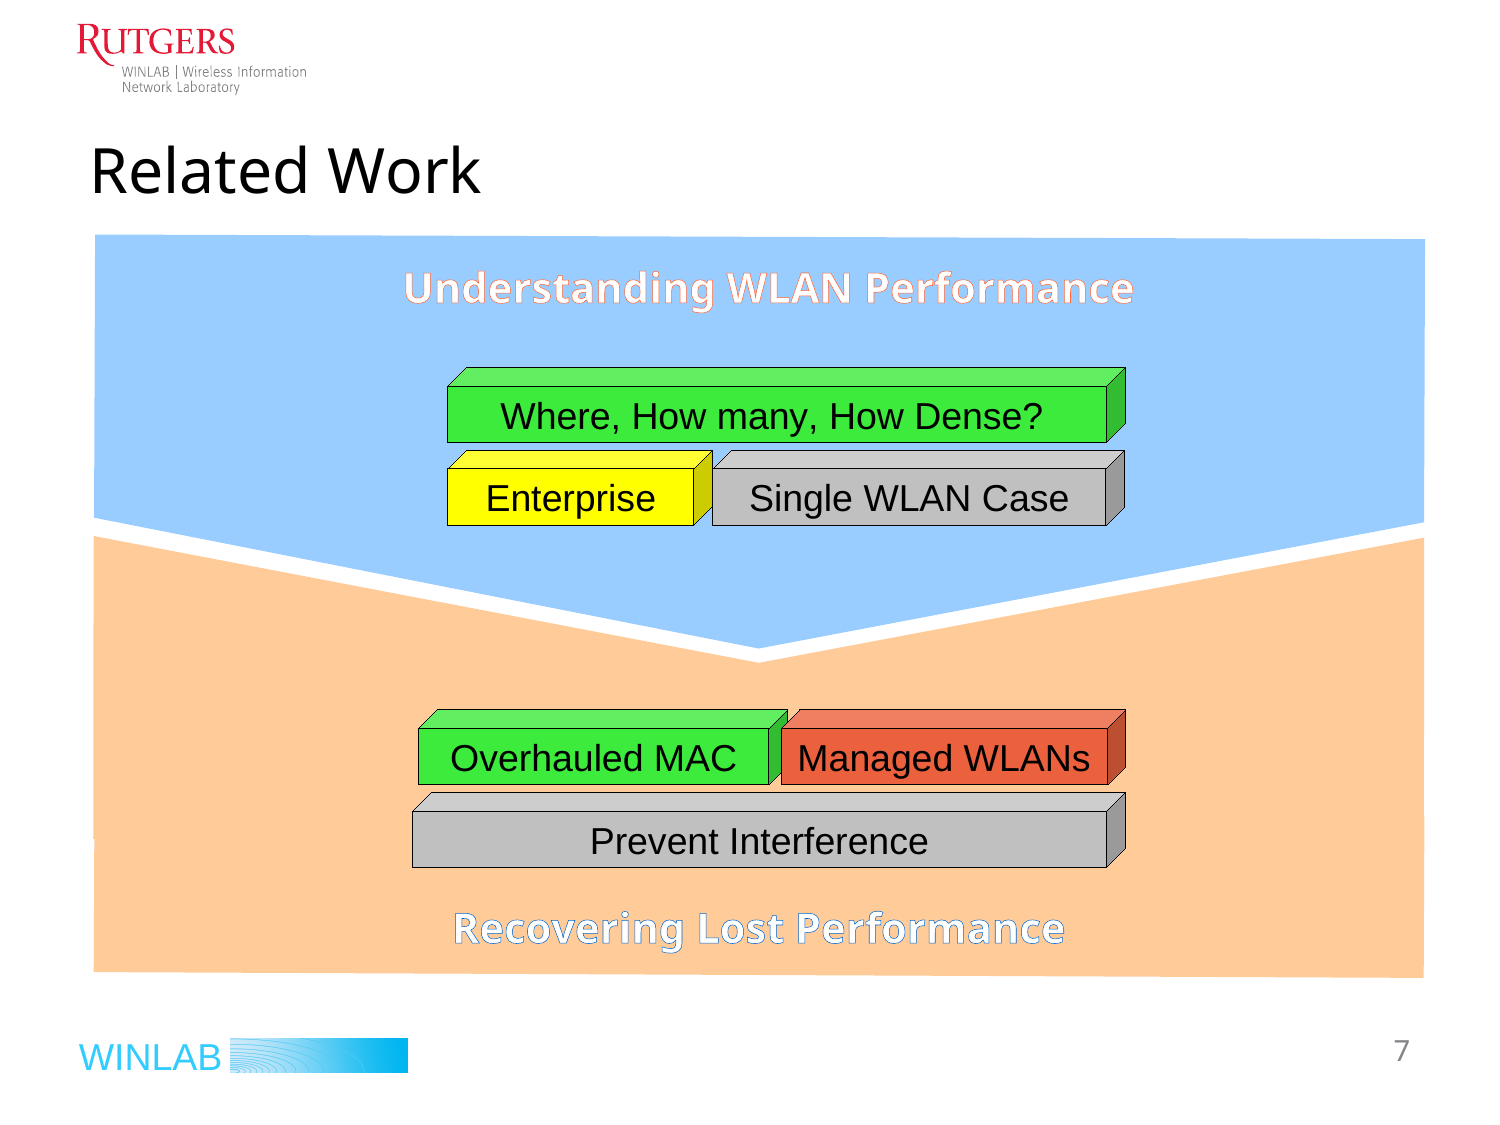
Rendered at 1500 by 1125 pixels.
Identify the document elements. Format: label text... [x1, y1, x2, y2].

text_box Where, How many, How Dense? [447, 387, 1106, 443]
text_box Recovering Lost Performance [102, 894, 1416, 966]
text_box Overhauled MAC [418, 729, 768, 785]
text_box Prevent Interference [412, 812, 1106, 868]
title Related Work [75, 99, 1426, 238]
text_box Understanding WLAN Performance [112, 253, 1426, 326]
text_box [93, 535, 1425, 978]
text_box Enterprise [447, 469, 693, 526]
picture [230, 1038, 383, 1073]
text_box [94, 238, 1426, 649]
text_box Single WLAN Case [712, 469, 1105, 526]
text_box Managed WLANs [781, 729, 1107, 785]
